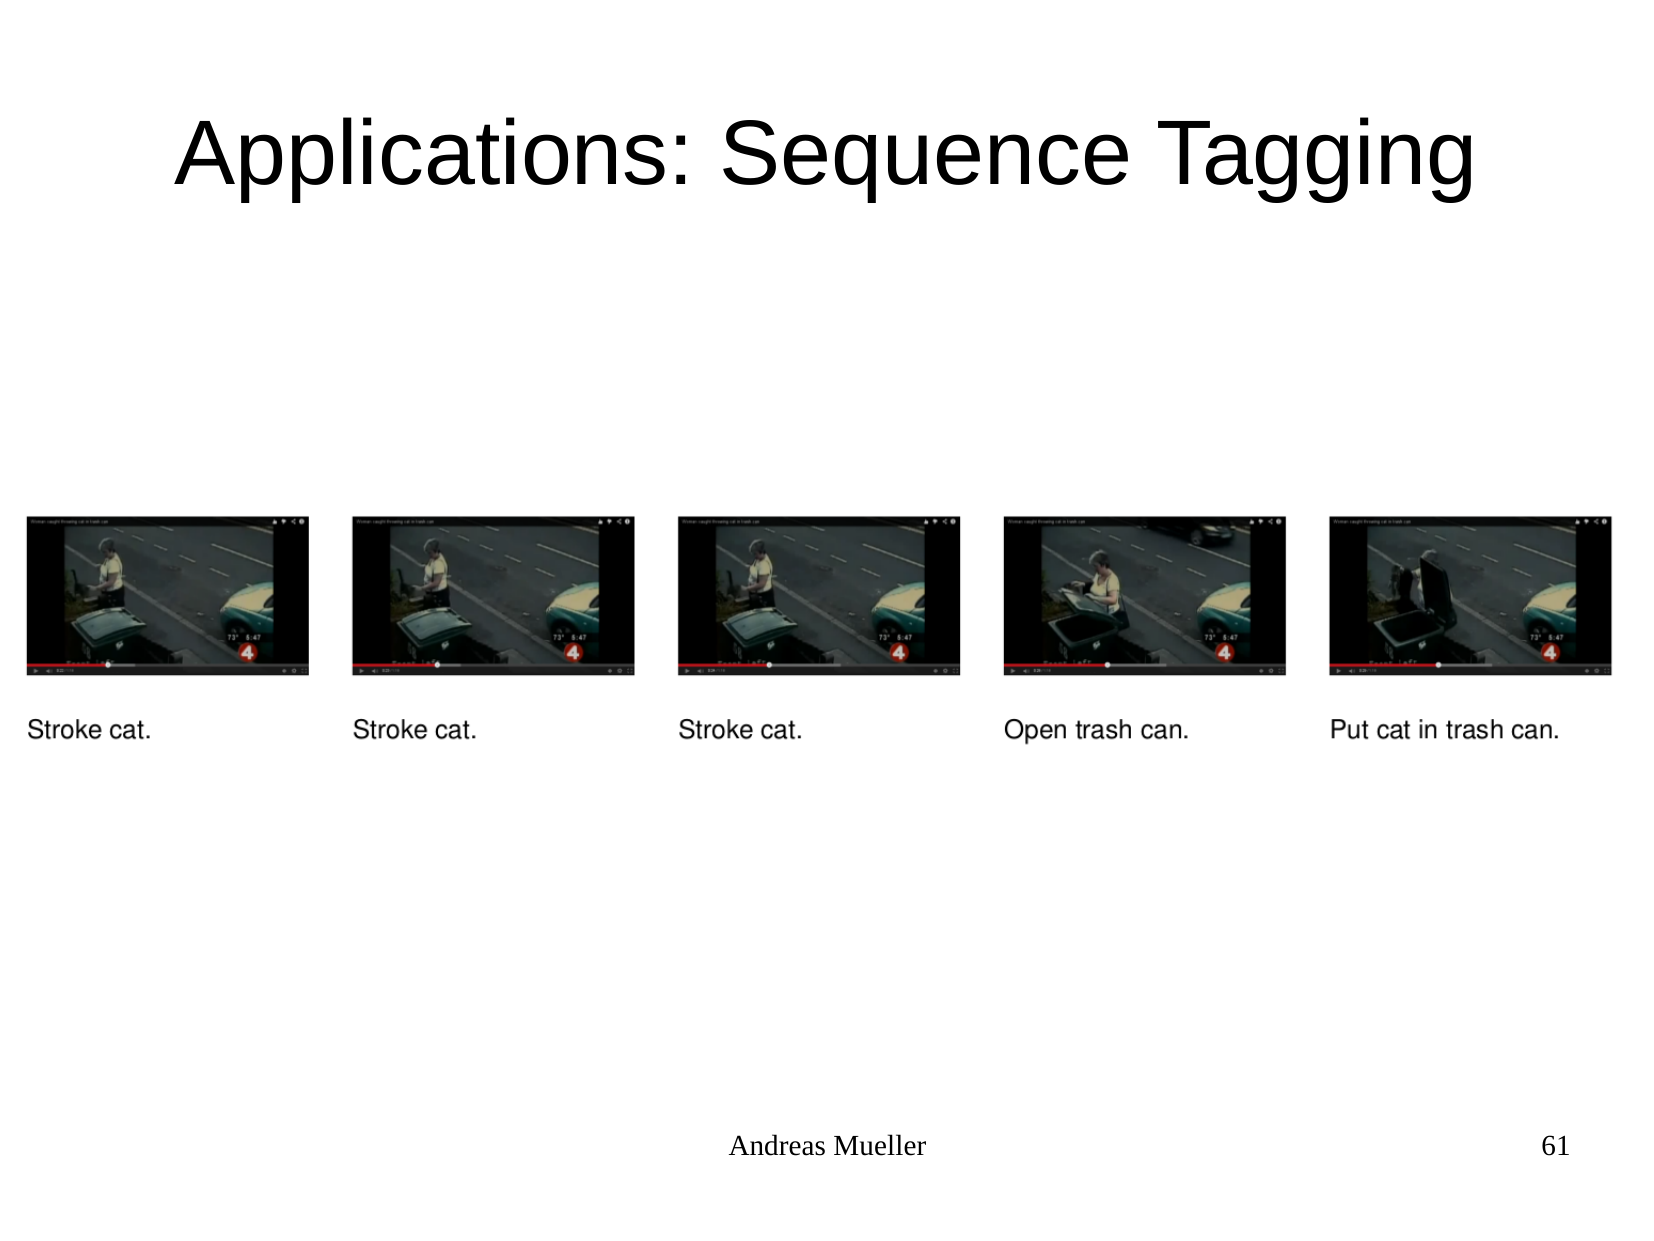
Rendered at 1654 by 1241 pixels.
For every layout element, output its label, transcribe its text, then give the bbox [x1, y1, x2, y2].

picture [11, 500, 1636, 781]
title Applications: Sequence Tagging [82, 49, 1571, 257]
